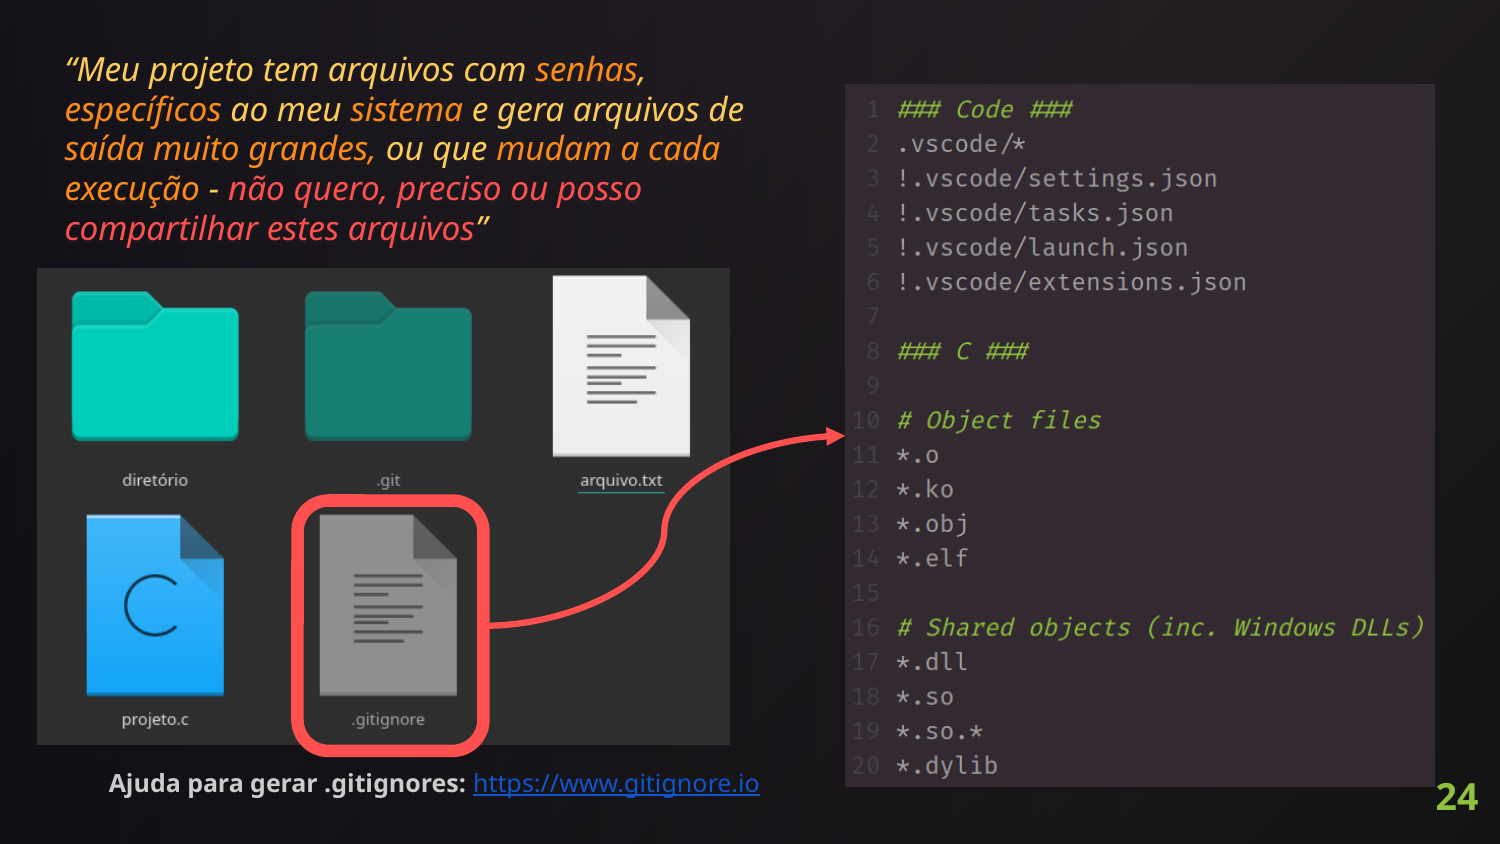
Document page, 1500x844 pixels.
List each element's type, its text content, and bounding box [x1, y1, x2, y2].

slide_number <number> [1407, 752, 1494, 844]
text_box Ajuda para gerar .gitignores: https://www.gitignore.io [93, 752, 1057, 823]
picture [845, 84, 1435, 788]
list “Meu projeto tem arquivos com senhas, específicos ao meu sistema e gera arquivos de saída muito grandes, ou que mudam a cada execução - não quero, preciso ou posso compartilhar estes arquivos” [49, 32, 828, 223]
picture [37, 268, 730, 746]
picture [480, 464, 730, 746]
picture [304, 507, 477, 744]
